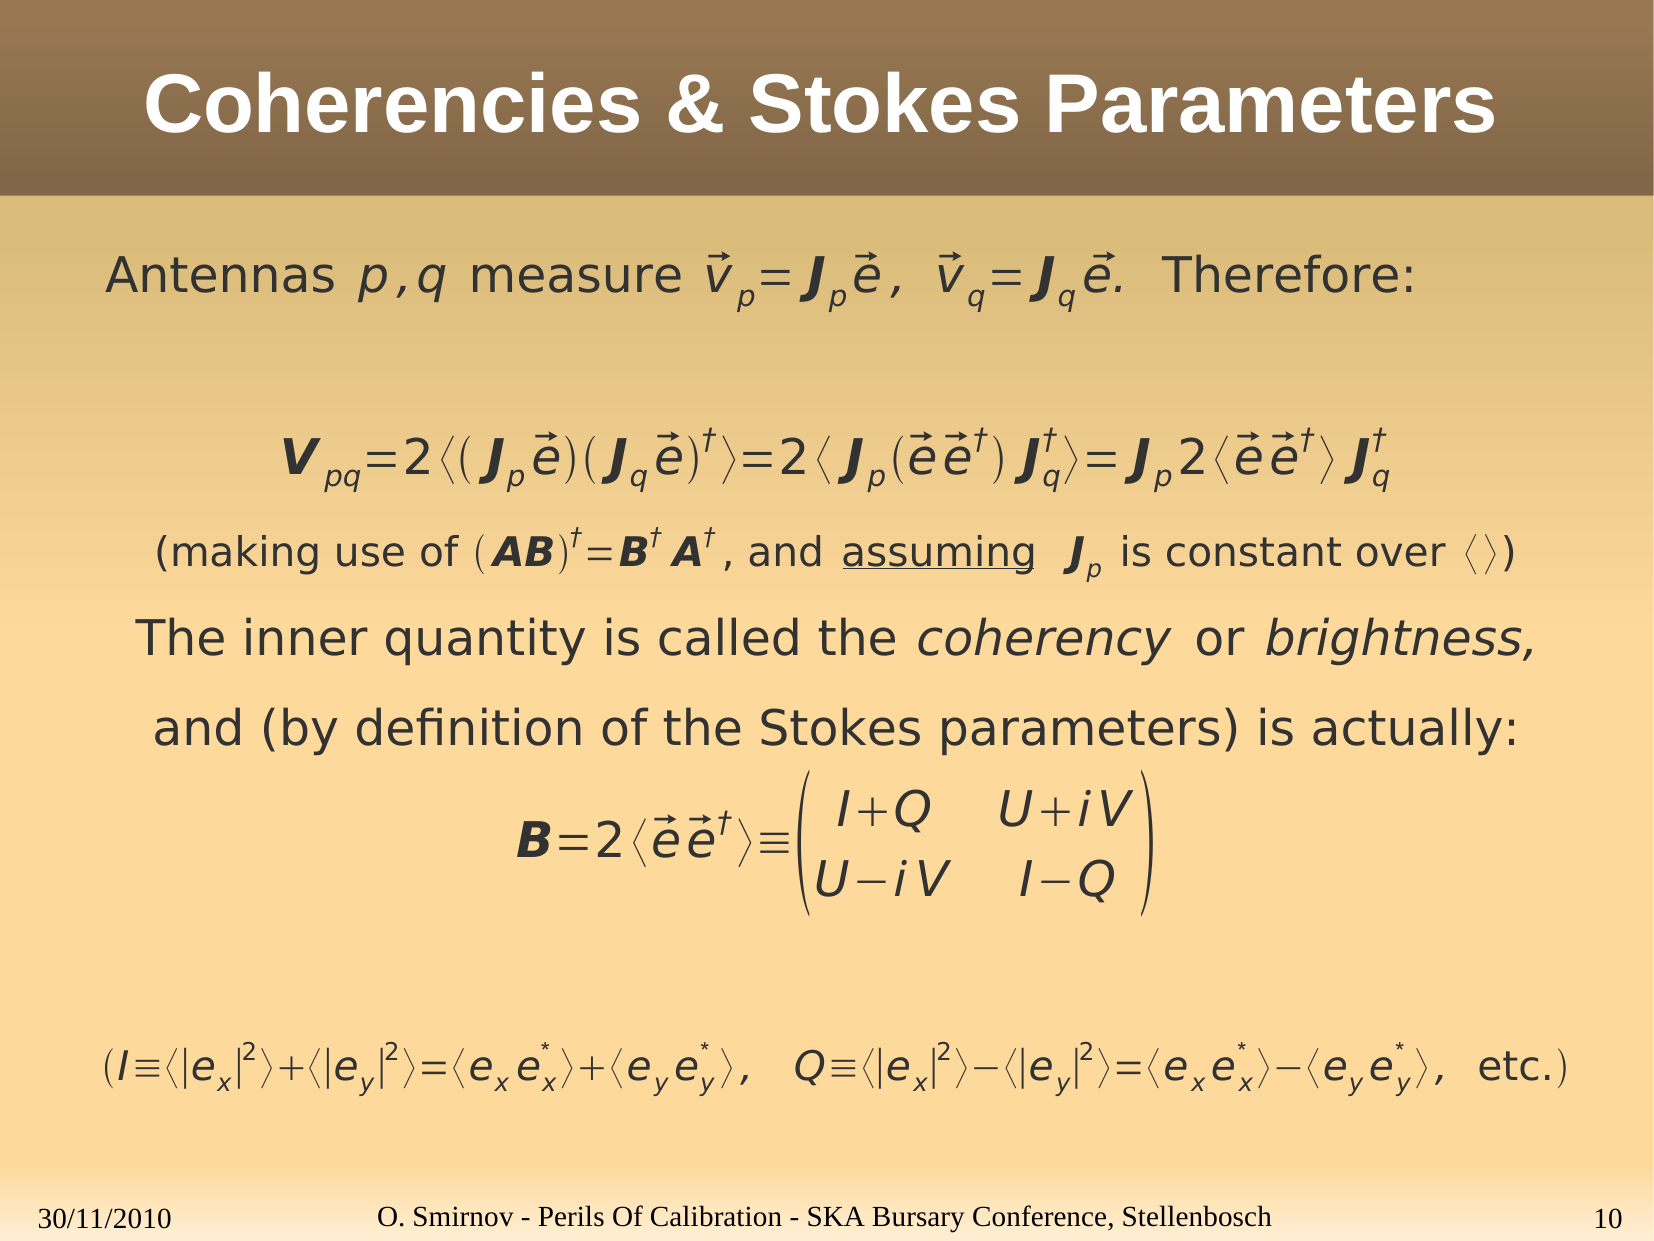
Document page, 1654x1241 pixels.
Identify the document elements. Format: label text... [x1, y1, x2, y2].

title Coherencies & Stokes Parameters [76, 0, 1565, 208]
picture [0, 0, 1654, 1241]
chart [95, 225, 1576, 1099]
